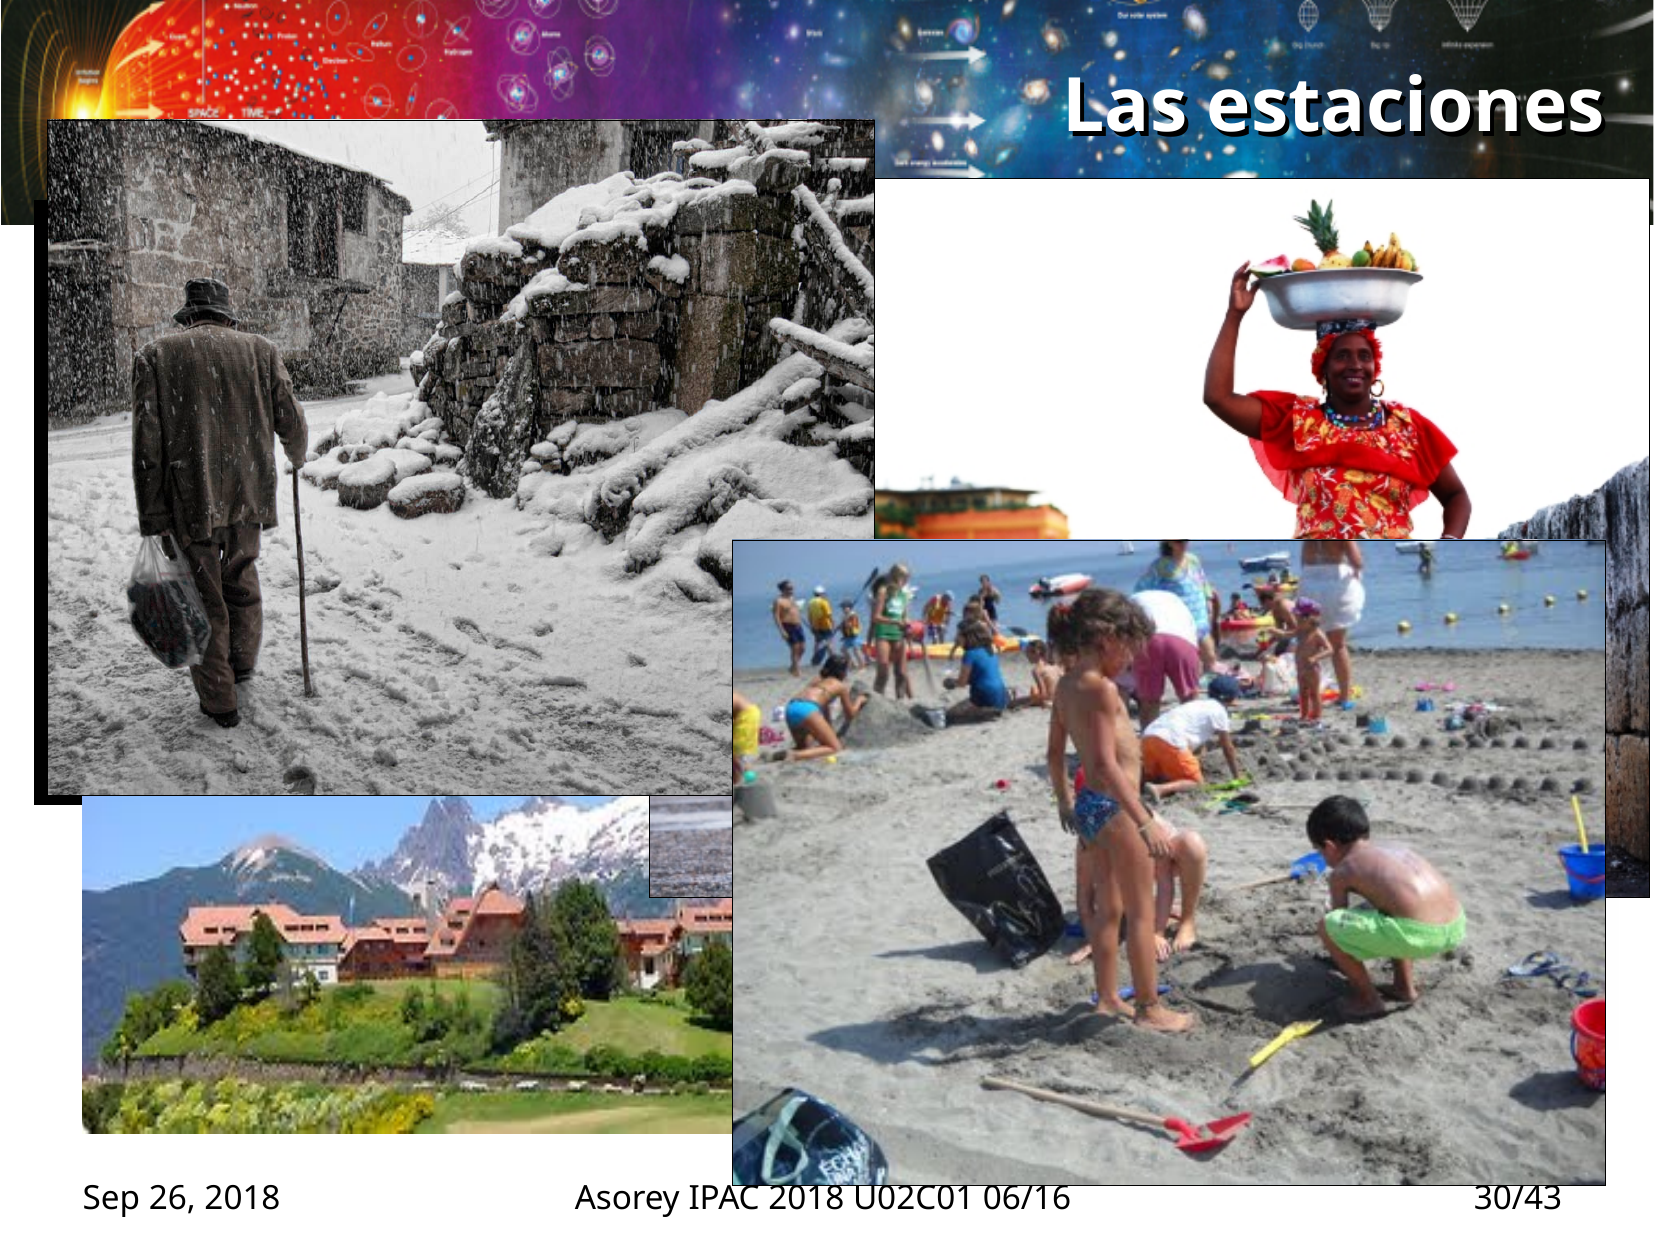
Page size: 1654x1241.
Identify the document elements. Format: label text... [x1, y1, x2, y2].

title Las estaciones [45, 15, 1606, 191]
picture [1, 0, 1654, 1186]
list [45, 805, 732, 1156]
